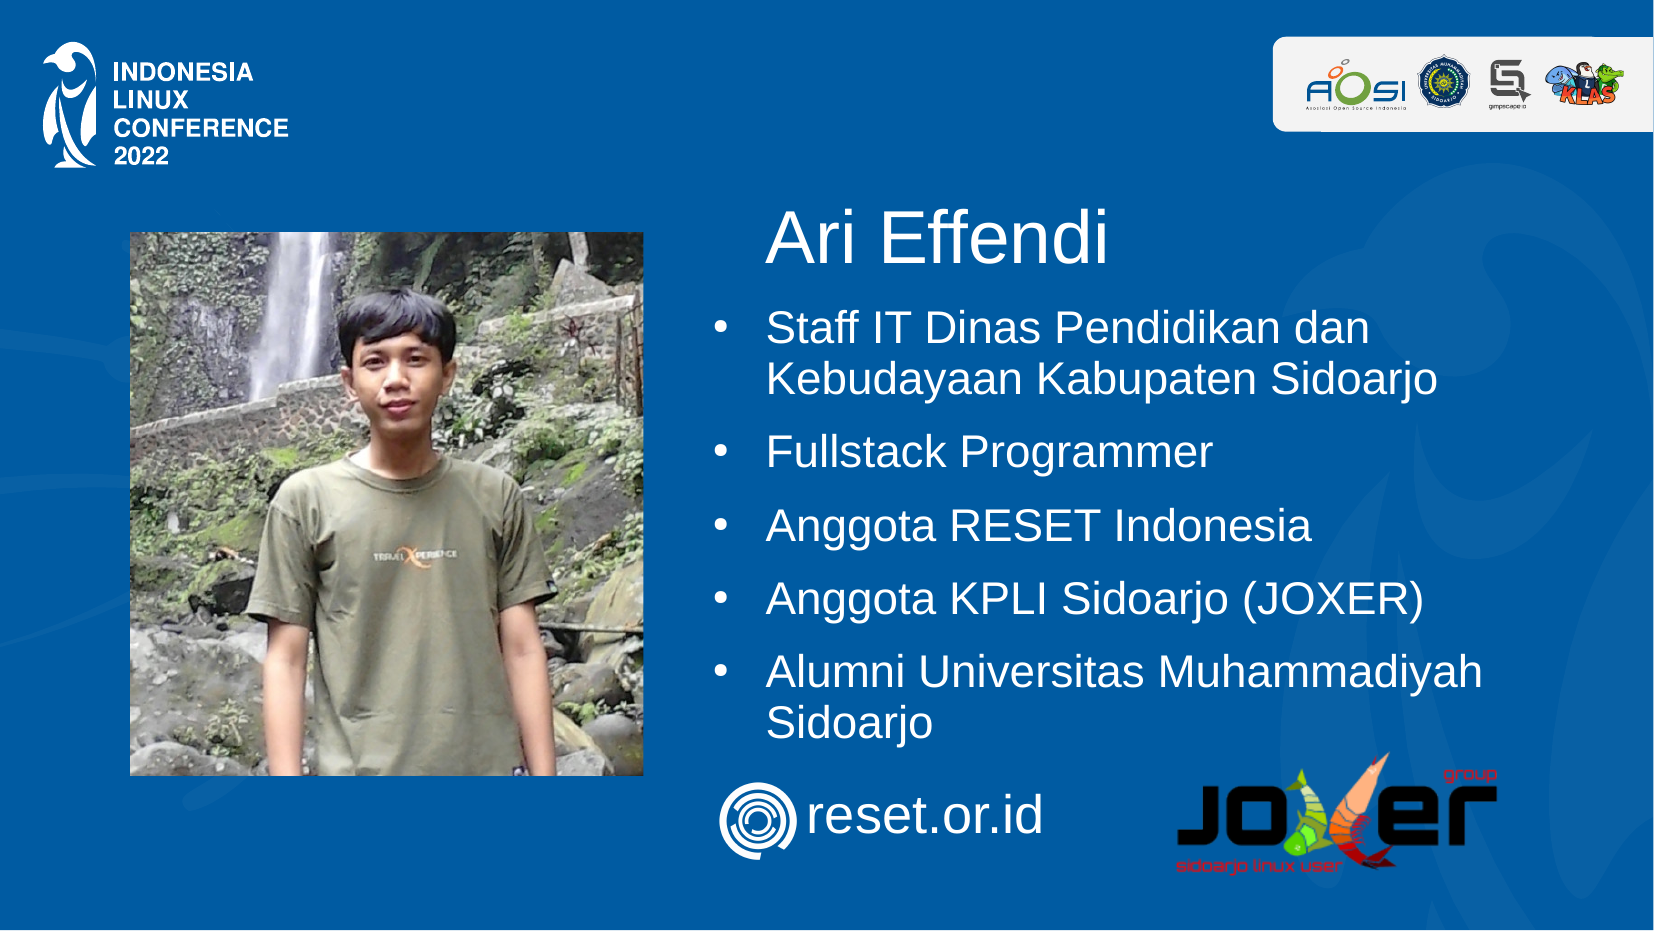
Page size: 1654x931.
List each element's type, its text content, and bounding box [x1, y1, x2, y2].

list Ari Effendi Staff IT Dinas Pendidikan dan Kebudayaan Kabupaten Sidoarjo Fullstack Programmer Anggota RESET Indonesia Anggota KPLI Sidoarjo (JOXER) Alumni Universitas Muhammadiyah Sidoarjo [694, 195, 1554, 796]
picture [1545, 62, 1624, 105]
picture [130, 232, 644, 776]
picture [1168, 669, 1506, 931]
picture [712, 775, 804, 867]
text_box reset.or.id [791, 777, 1112, 853]
picture [1417, 54, 1471, 108]
